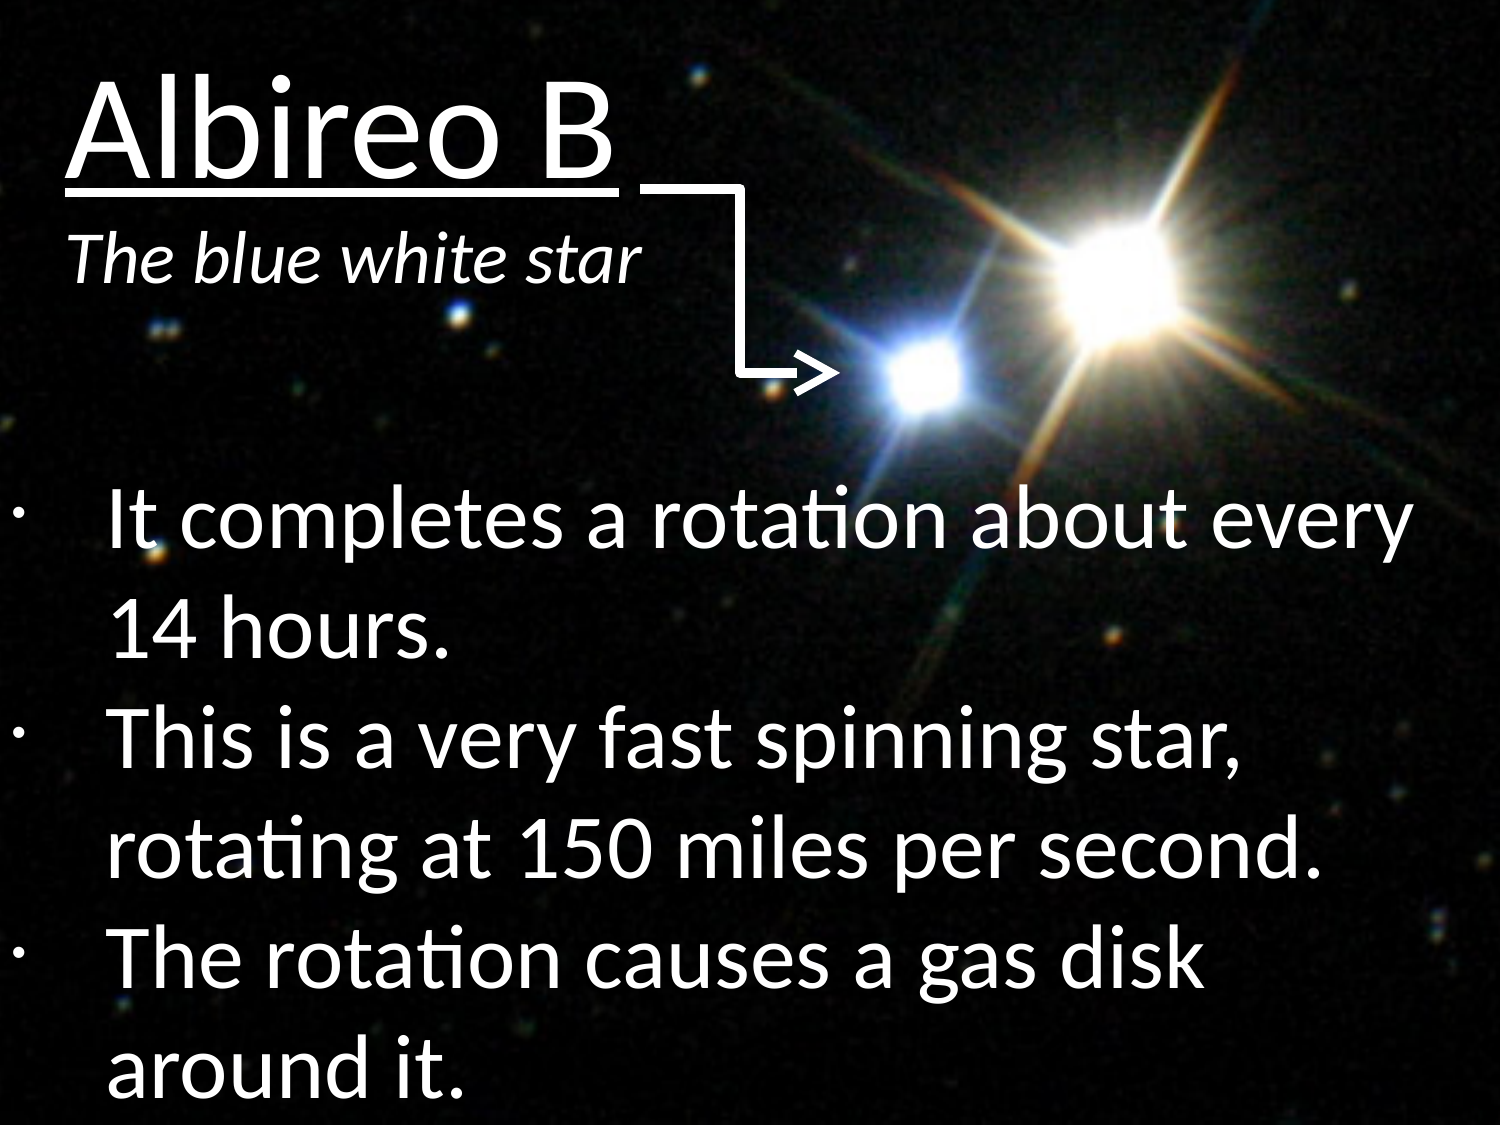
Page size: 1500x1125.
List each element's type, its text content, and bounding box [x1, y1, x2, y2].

text_box Albireo B The blue white star [50, 20, 825, 306]
picture [0, 0, 1500, 1125]
text_box It completes a rotation about every 14 hours. This is a very fast spinning star, rotating at 150 miles per second. The rotation causes a gas disk around it. [0, 449, 1492, 1125]
